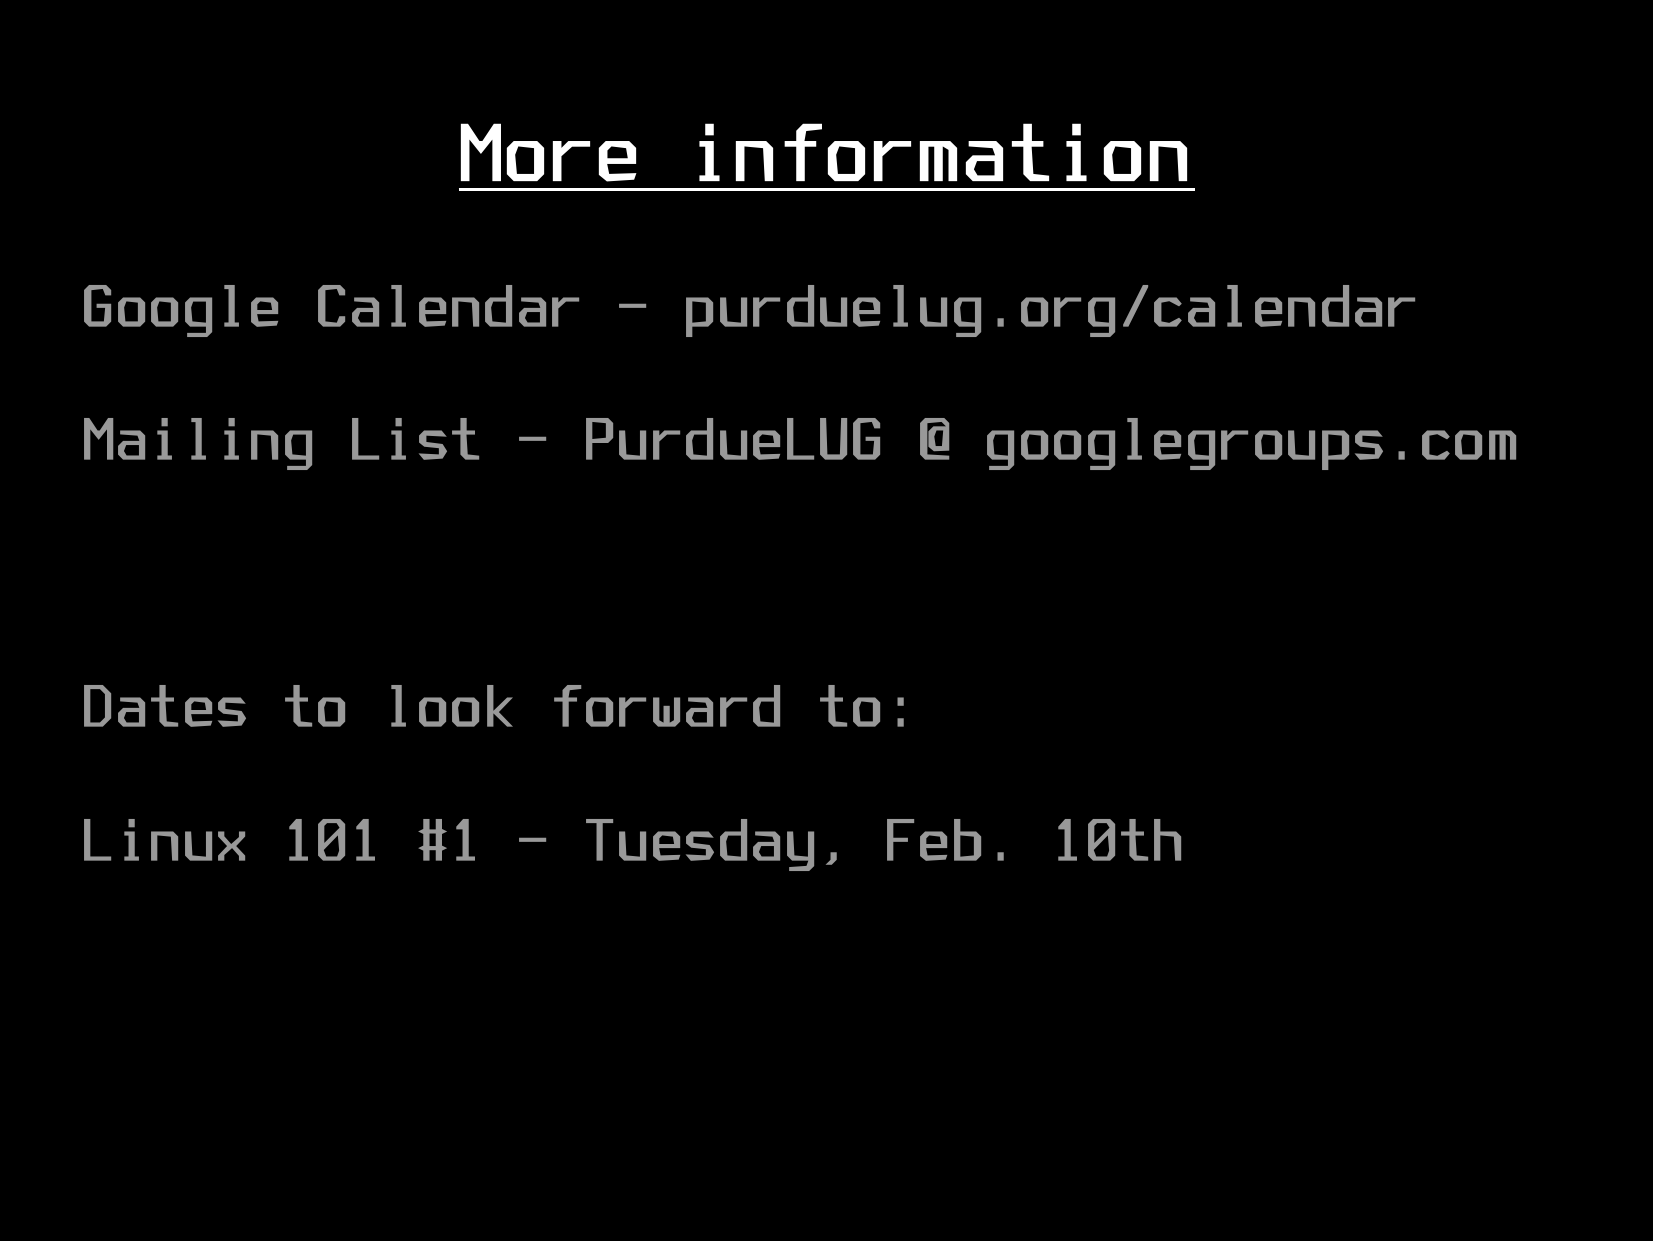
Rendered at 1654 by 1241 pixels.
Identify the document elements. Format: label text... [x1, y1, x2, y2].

subtitle Google Calendar - purduelug.org/calendar Mailing List - PurdueLUG @ googlegroups.com Dates to look forward to: Linux 101 #1 - Tuesday, Feb. 10th [82, 23, 1571, 1190]
